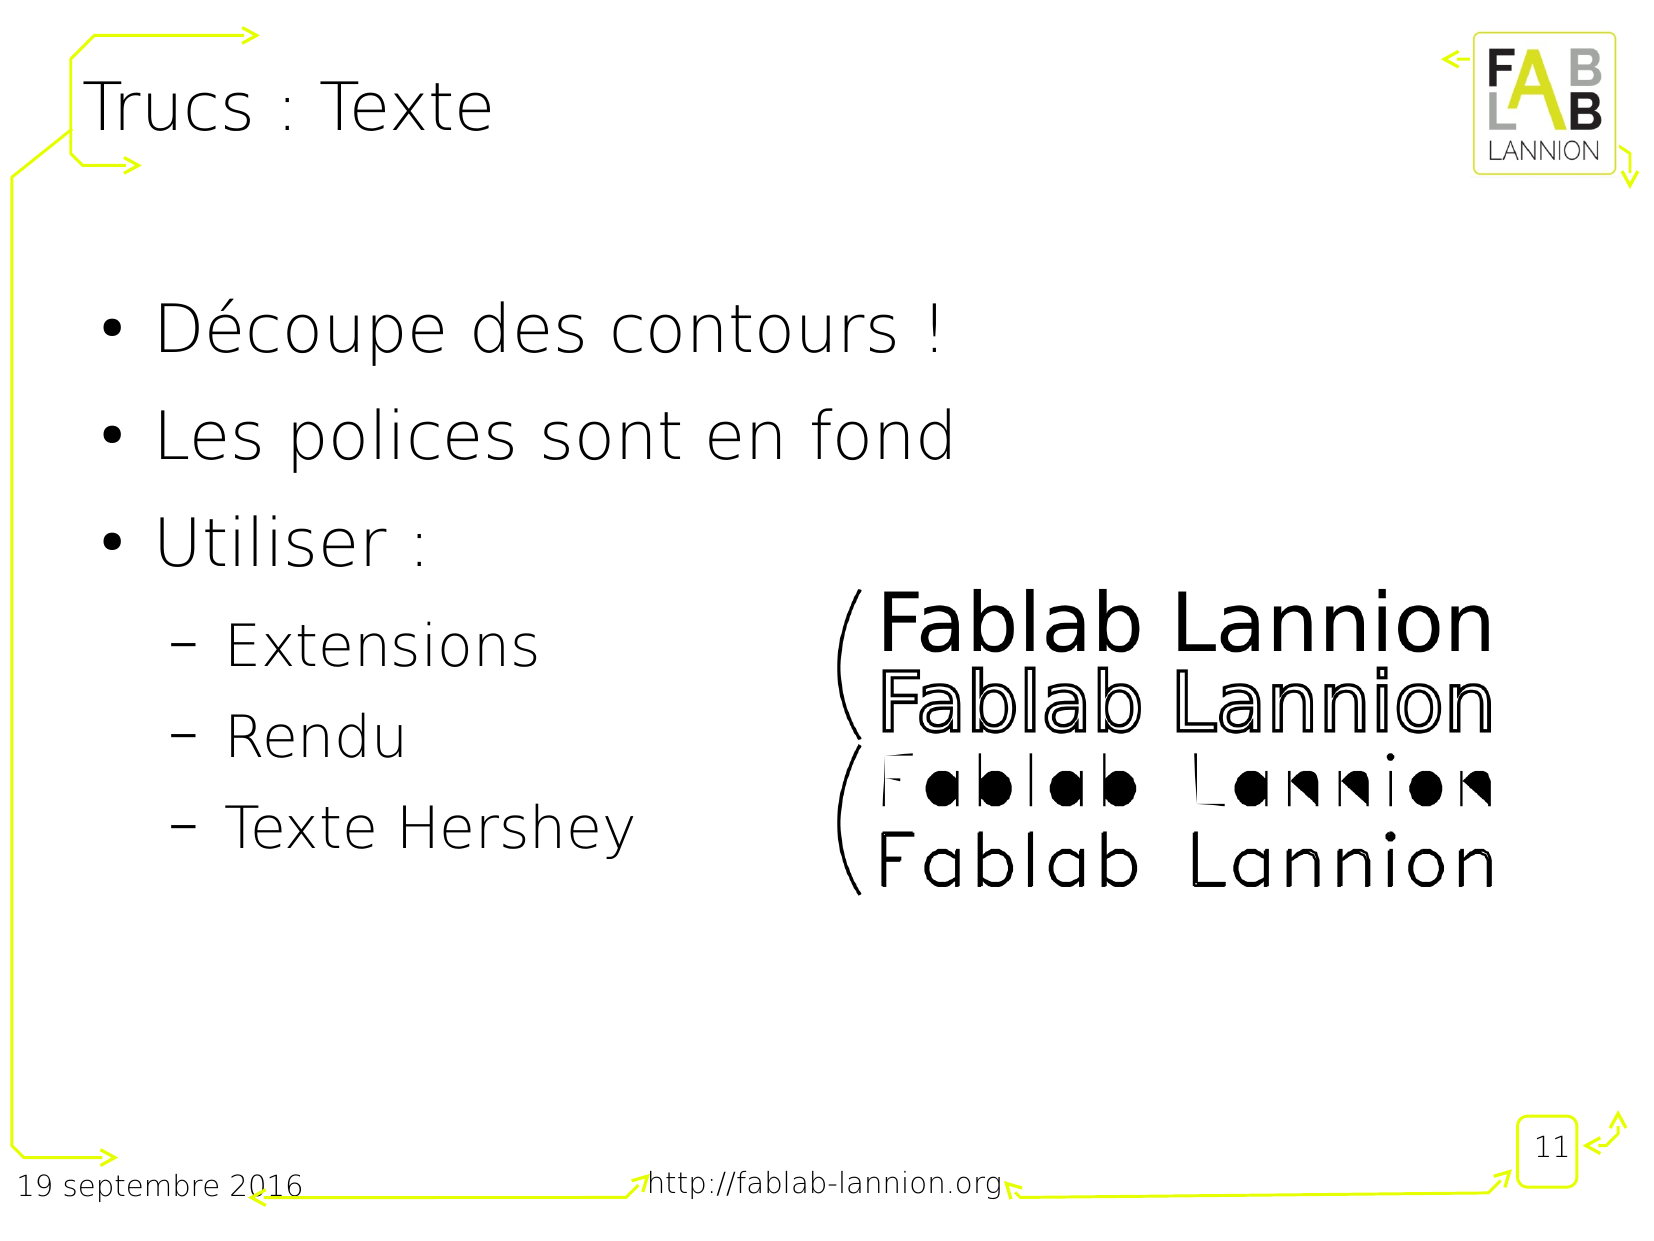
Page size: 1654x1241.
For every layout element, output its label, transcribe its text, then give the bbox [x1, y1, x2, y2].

list Découpe des contours ! Les polices sont en fond Utiliser : Extensions Rendu Texte Hershey [82, 290, 1571, 1010]
picture [1470, 29, 1619, 178]
title Trucs : Texte [82, 49, 1441, 166]
picture [814, 555, 1517, 926]
